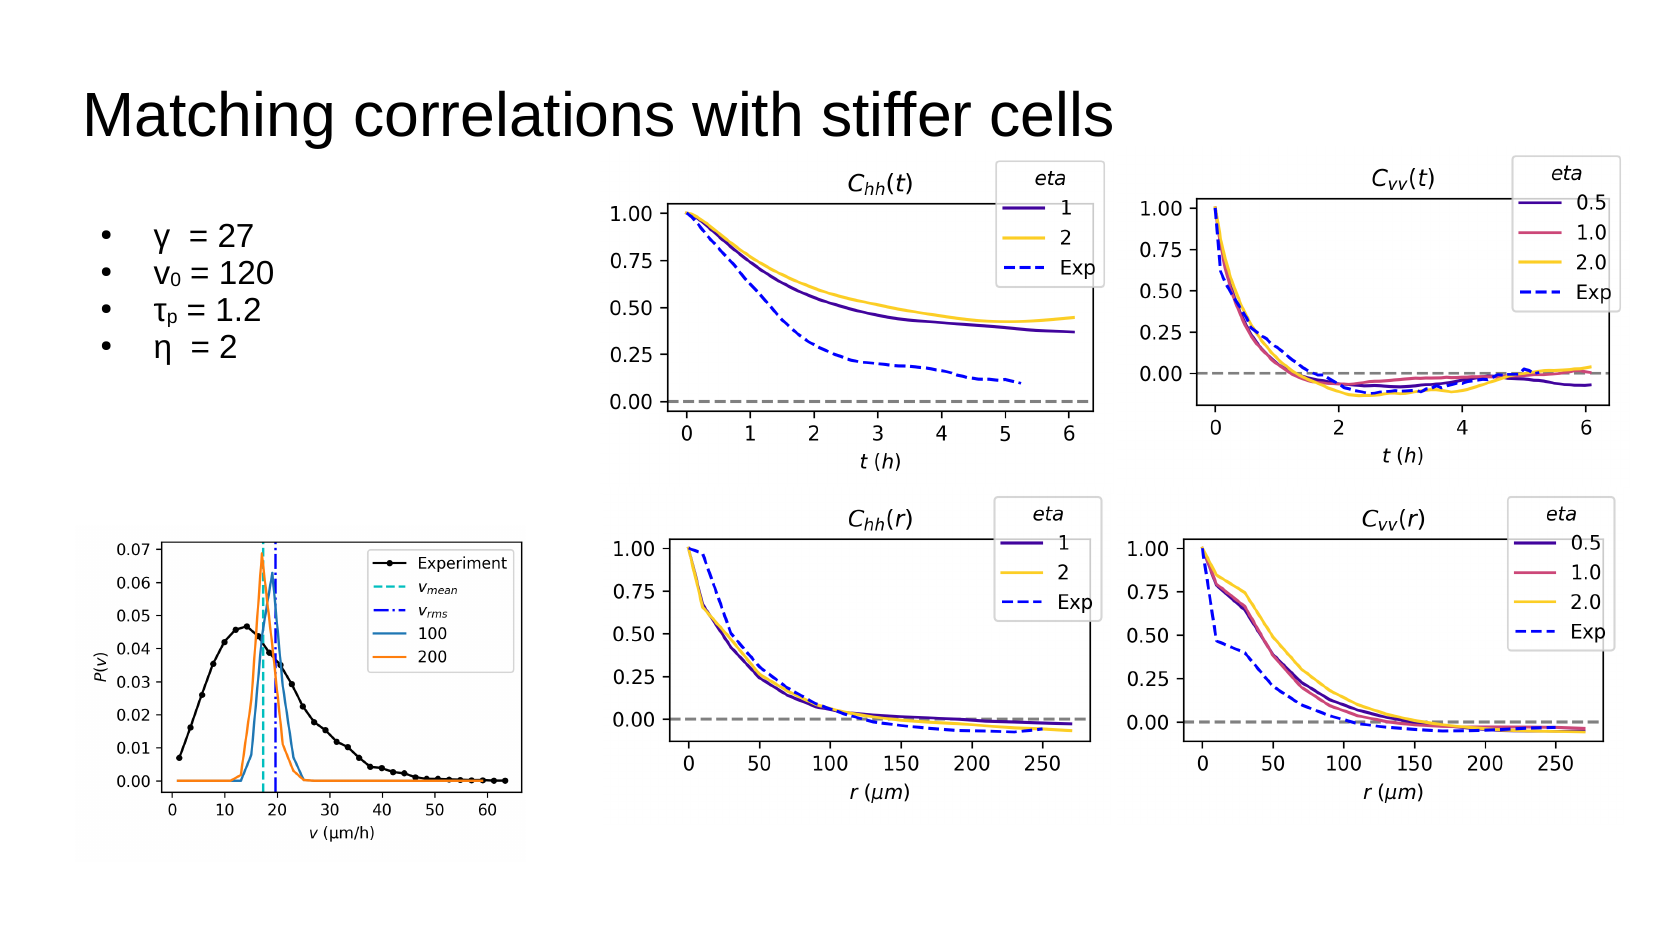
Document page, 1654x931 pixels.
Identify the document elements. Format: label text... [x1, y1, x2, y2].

picture [600, 151, 1114, 826]
picture [1117, 146, 1630, 826]
title Matching correlations with stiffer cells [82, 37, 1538, 193]
list γ = 27 v0 = 120 τp = 1.2 η = 2 [82, 217, 601, 751]
picture [75, 525, 526, 862]
